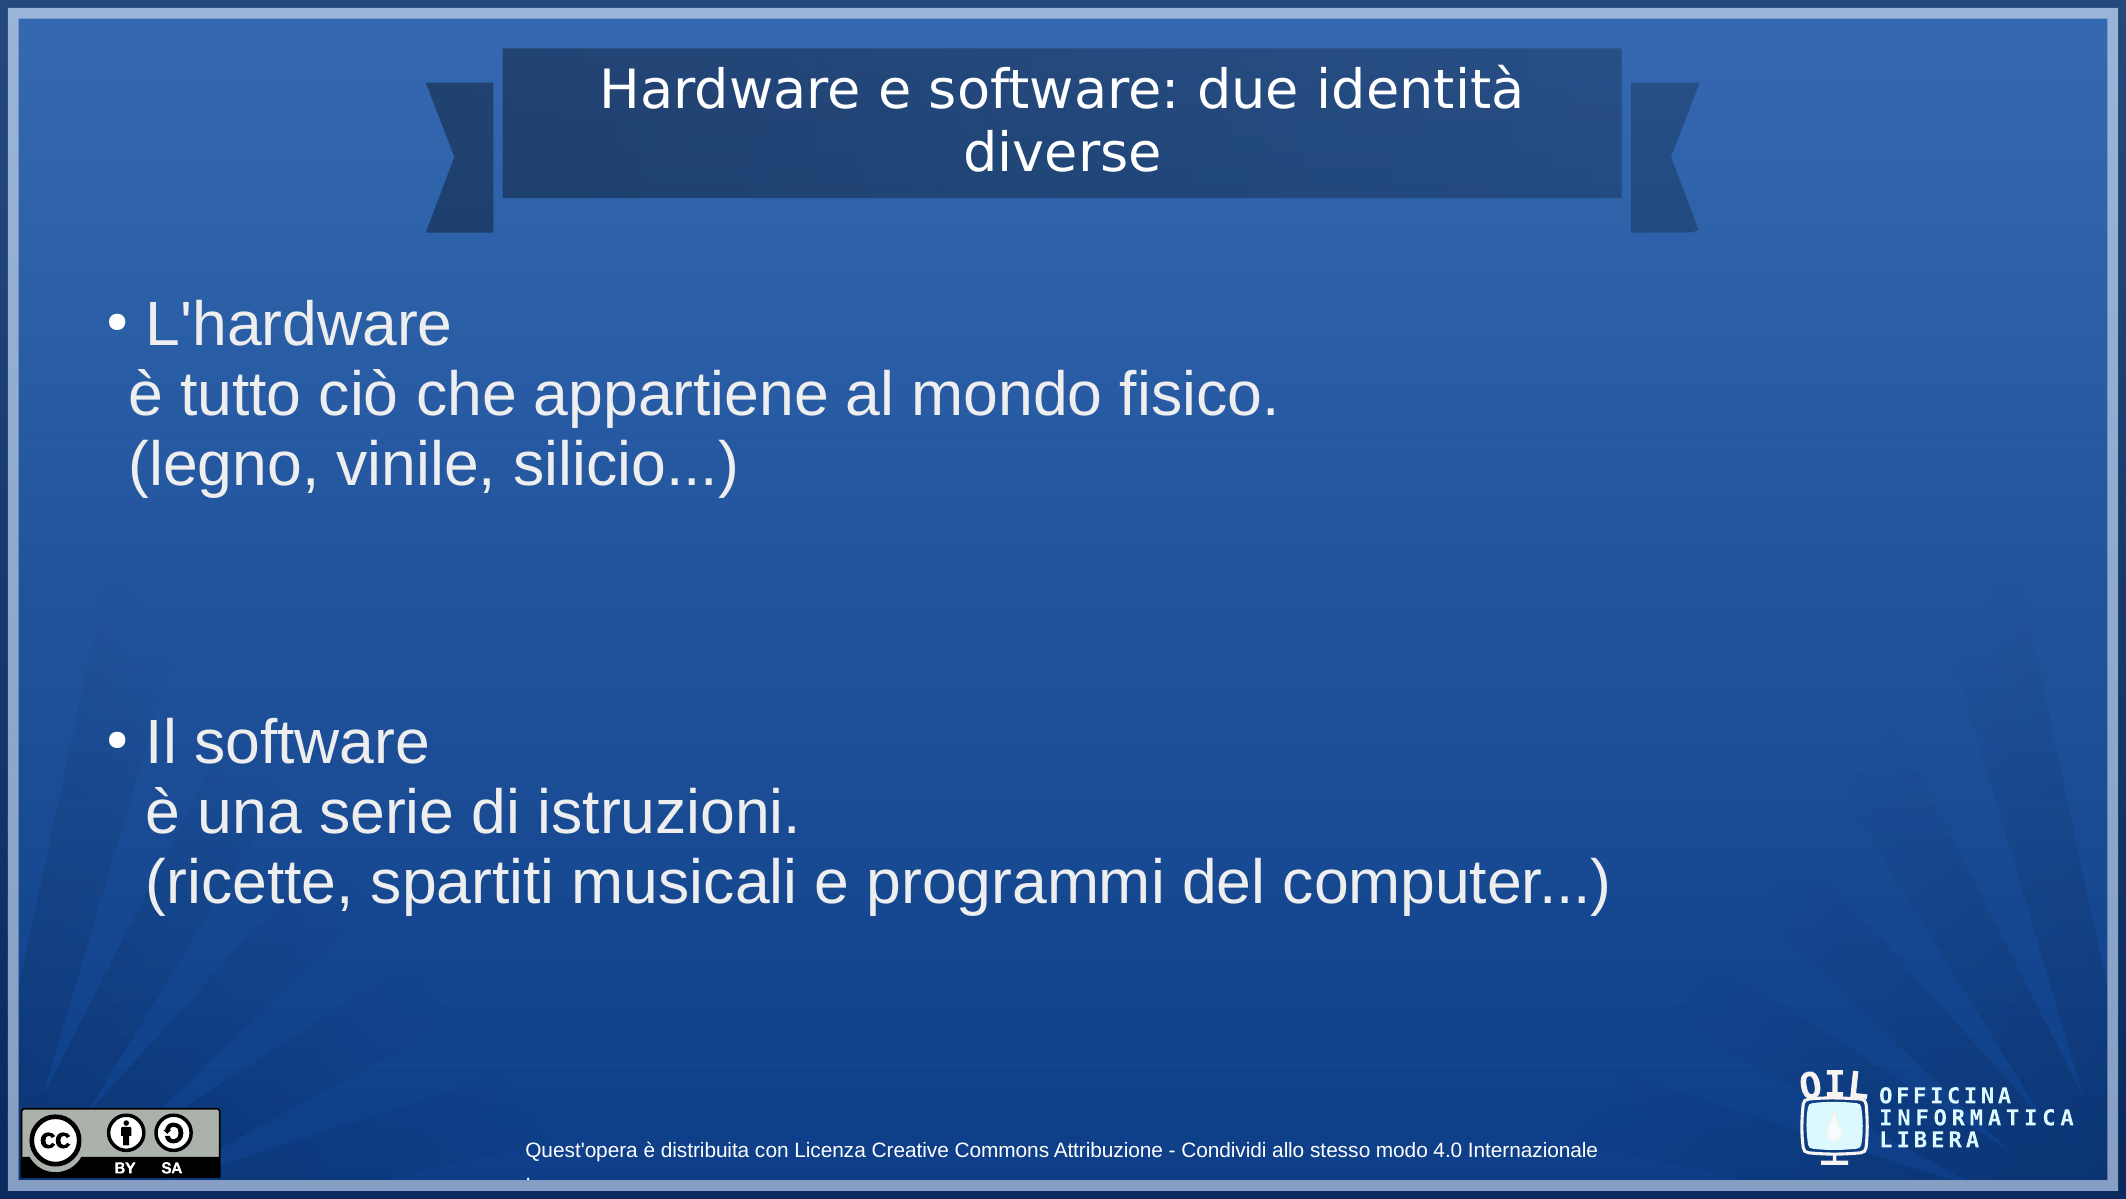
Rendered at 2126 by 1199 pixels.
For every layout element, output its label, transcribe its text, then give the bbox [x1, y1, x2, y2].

text_box Quest'opera è distribuita con Licenza Creative Commons Attribuzione - Condividi allo stesso modo 4.0 Internazionale. [510, 1131, 1619, 1193]
title Hardware e software: due identità diverse [501, 22, 1625, 222]
picture [20, 1107, 221, 1178]
subtitle L'hardware è tutto ciò che appartiene al mondo fisico. (legno, vinile, silicio...) Il software è una serie di istruzioni. (ricette, spartiti musicali e programmi del computer...) [106, 289, 2020, 1199]
picture [1720, 940, 2126, 1199]
